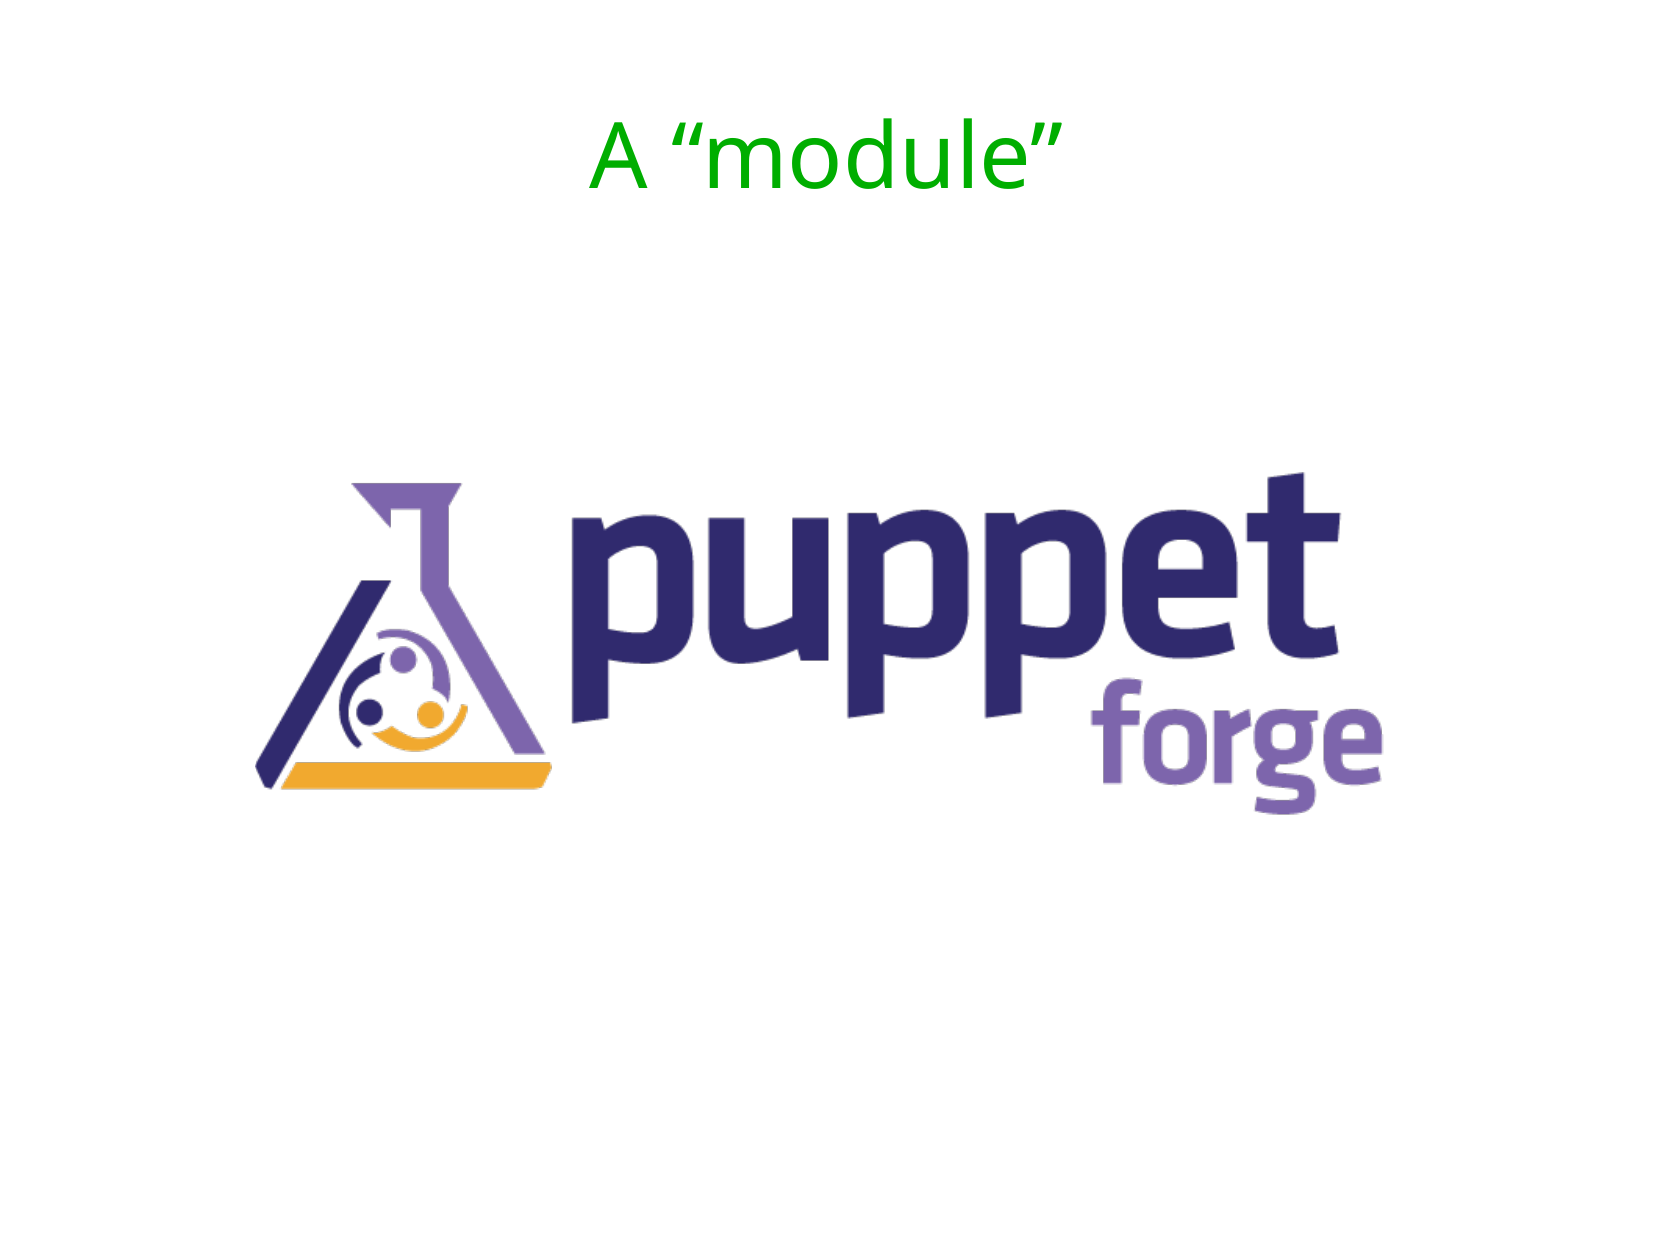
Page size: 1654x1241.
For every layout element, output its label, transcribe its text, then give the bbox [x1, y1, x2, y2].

title A “module” [82, 49, 1571, 257]
picture [255, 449, 1396, 824]
